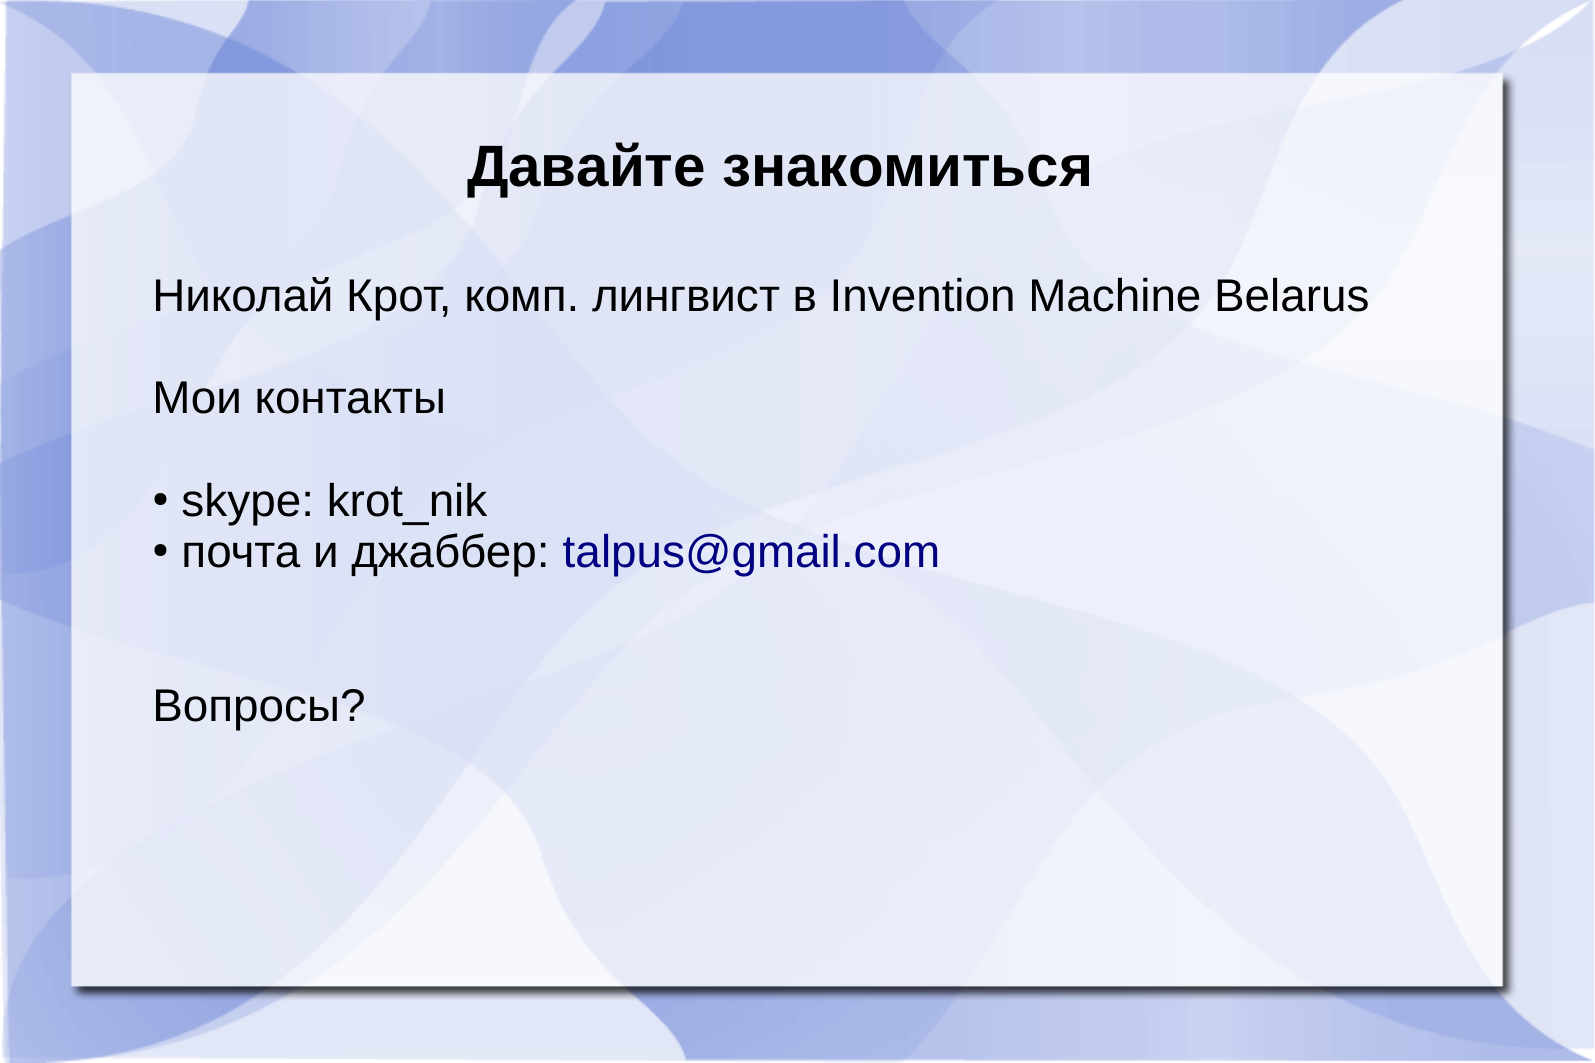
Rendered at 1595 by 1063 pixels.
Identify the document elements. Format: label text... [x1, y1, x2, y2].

picture [0, 0, 1595, 1063]
title Давайте знакомиться [79, 77, 1481, 256]
text_box Николай Крот, комп. лингвист в Invention Machine Belarus Мои контакты skype: krot_nik почта и джаббер: talpus@gmail.com Вопросы? [137, 262, 1426, 739]
